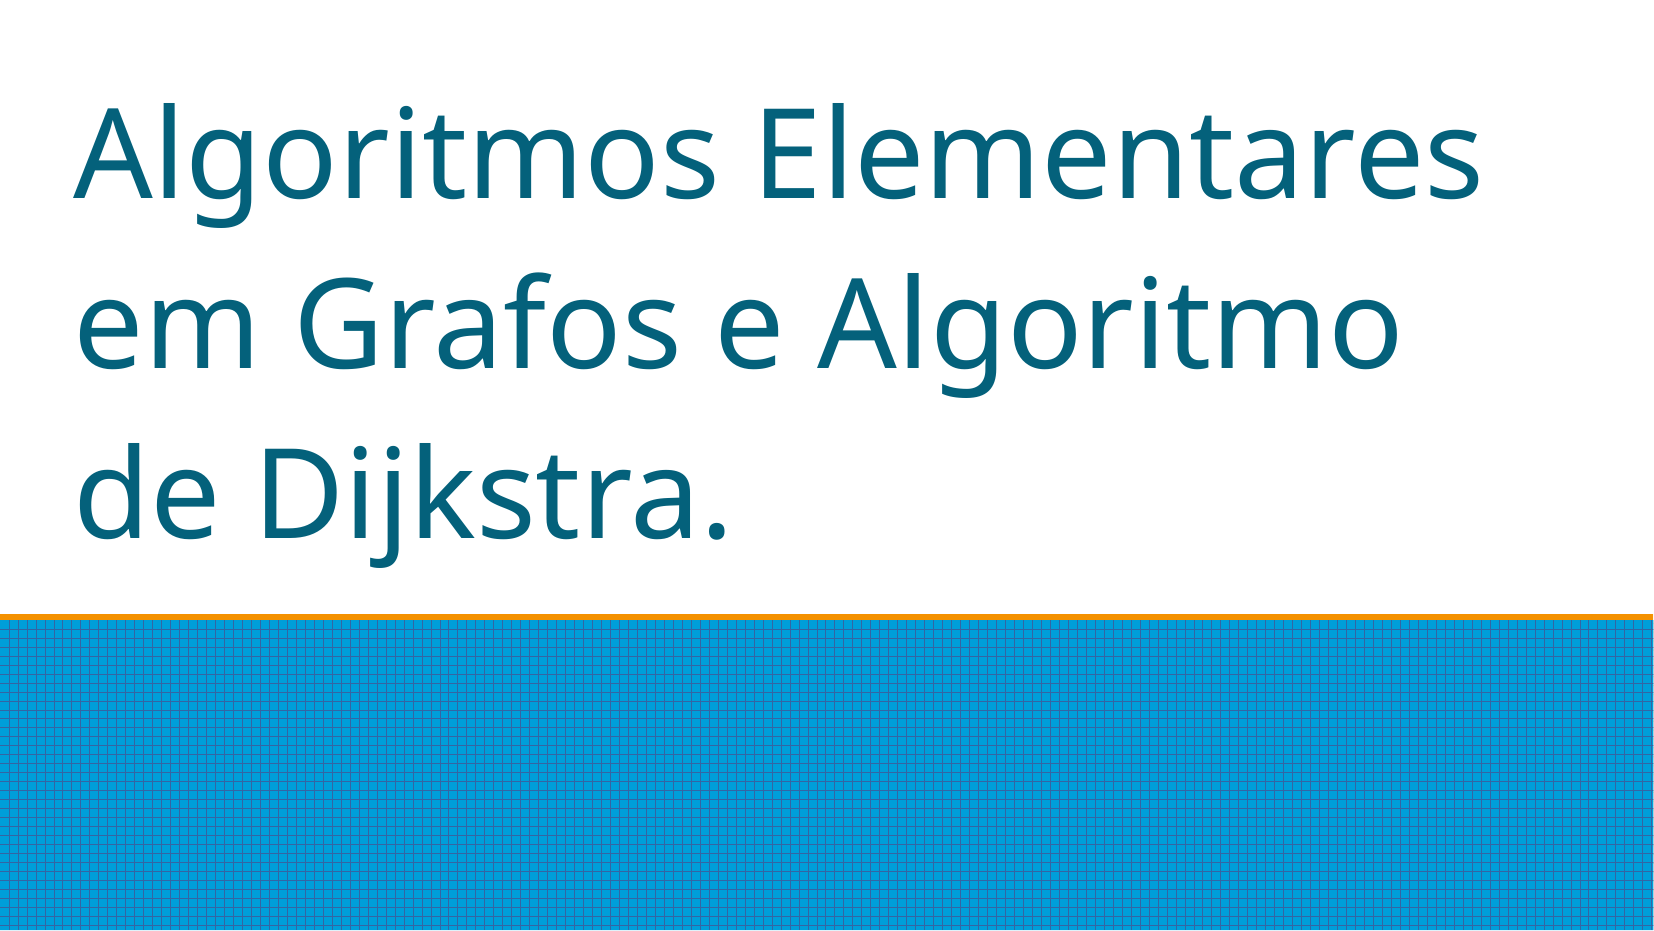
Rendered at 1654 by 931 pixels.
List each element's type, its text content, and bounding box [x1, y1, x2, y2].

title Algoritmos Elementares em Grafos e Algoritmo de Dijkstra. [73, 44, 1551, 576]
